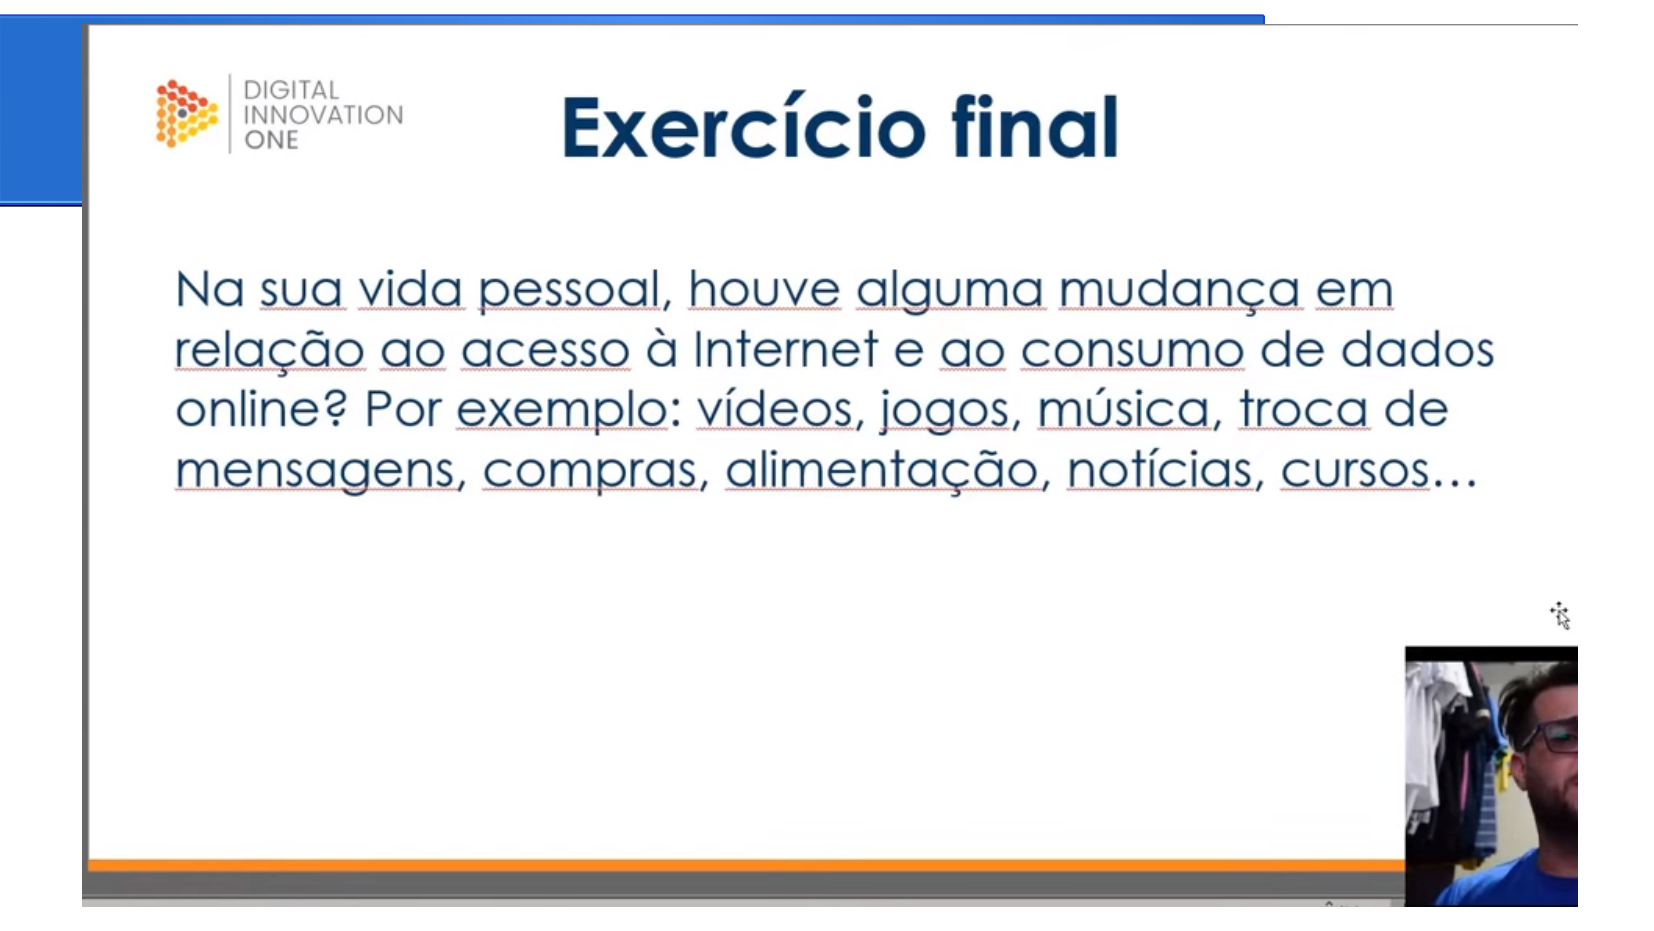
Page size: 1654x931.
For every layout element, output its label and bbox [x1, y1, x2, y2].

picture [82, 24, 1578, 907]
